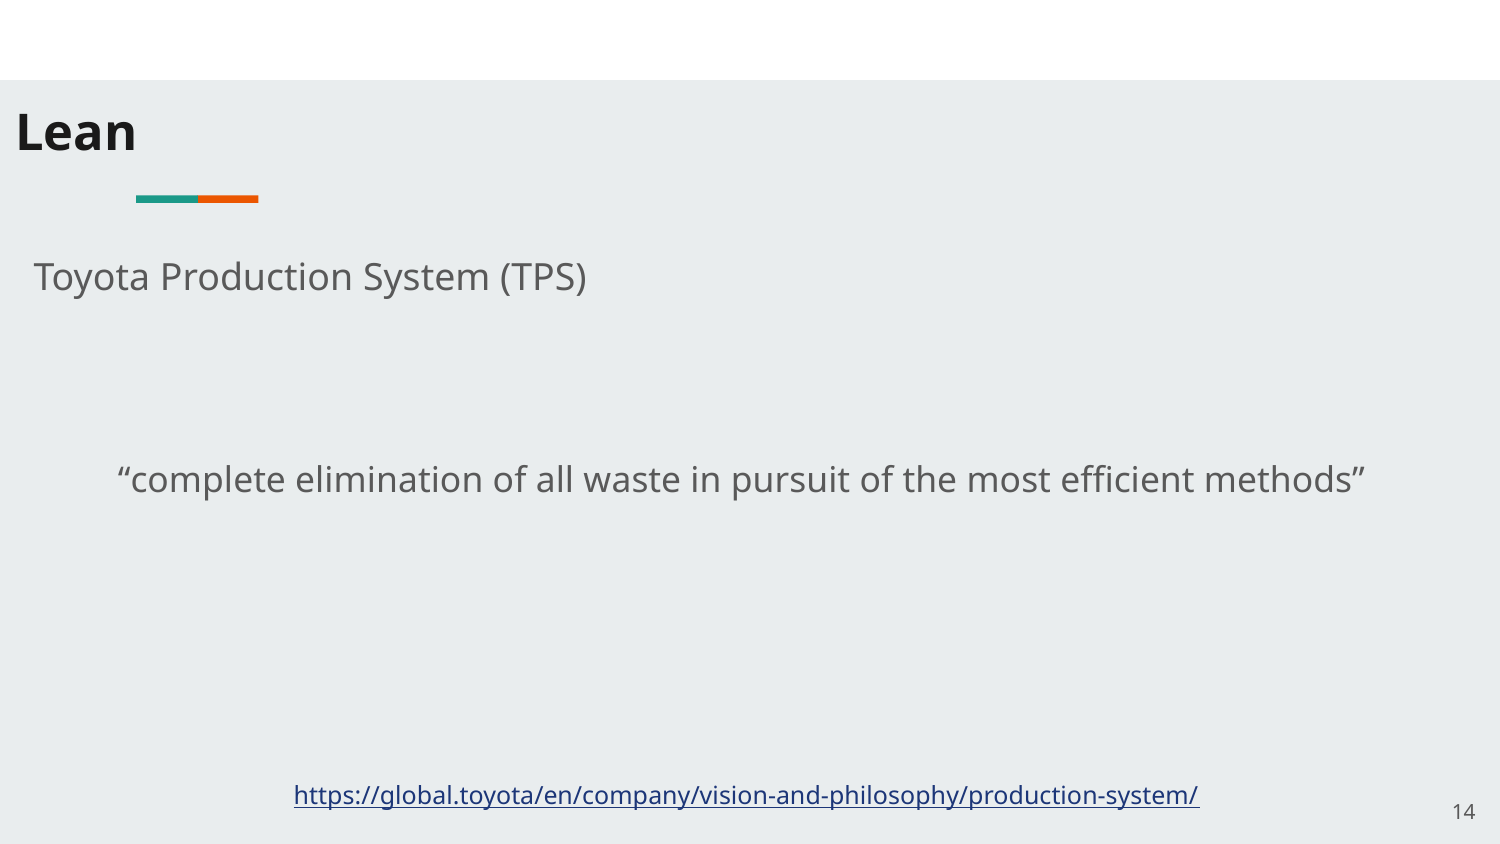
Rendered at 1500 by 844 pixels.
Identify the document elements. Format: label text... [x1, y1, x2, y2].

subtitle Toyota Production System (TPS) “complete elimination of all waste in pursuit of the most efficient methods” [18, 235, 1466, 787]
slide_number <number> [1400, 779, 1491, 844]
subtitle https://global.toyota/en/company/vision-and-philosophy/production-system/ [180, 787, 1320, 831]
title Lean [0, 80, 1101, 181]
